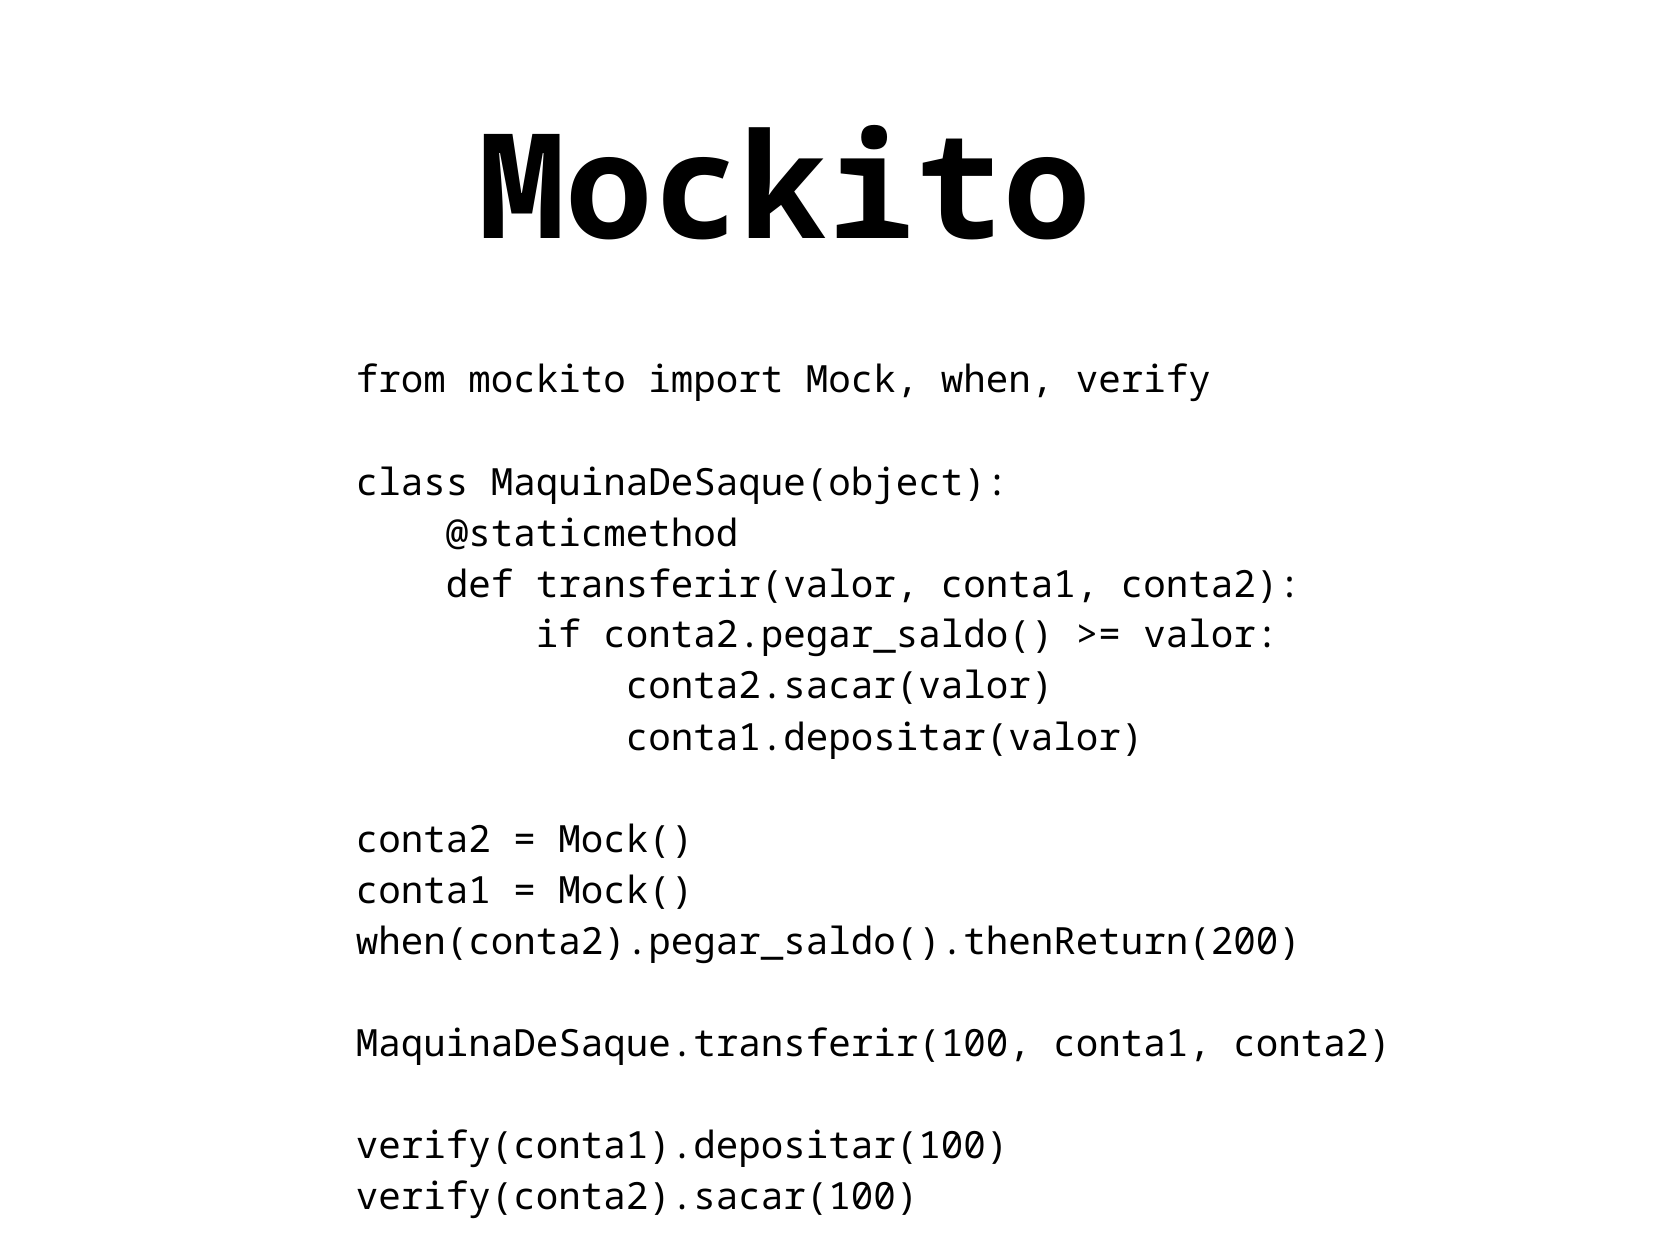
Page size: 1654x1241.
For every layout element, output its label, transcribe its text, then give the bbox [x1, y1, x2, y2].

text_box from mockito import Mock, when, verify class MaquinaDeSaque(object): @staticmethod def transferir(valor, conta1, conta2): if conta2.pegar_saldo() >= valor: conta2.sacar(valor) conta1.depositar(valor) conta2 = Mock() conta1 = Mock() when(conta2).pegar_saldo().thenReturn(200) MaquinaDeSaque.transferir(100, conta1, conta2) verify(conta1).depositar(100) verify(conta2).sacar(100) [341, 345, 1654, 1101]
text_box Mockito [463, 75, 1214, 263]
